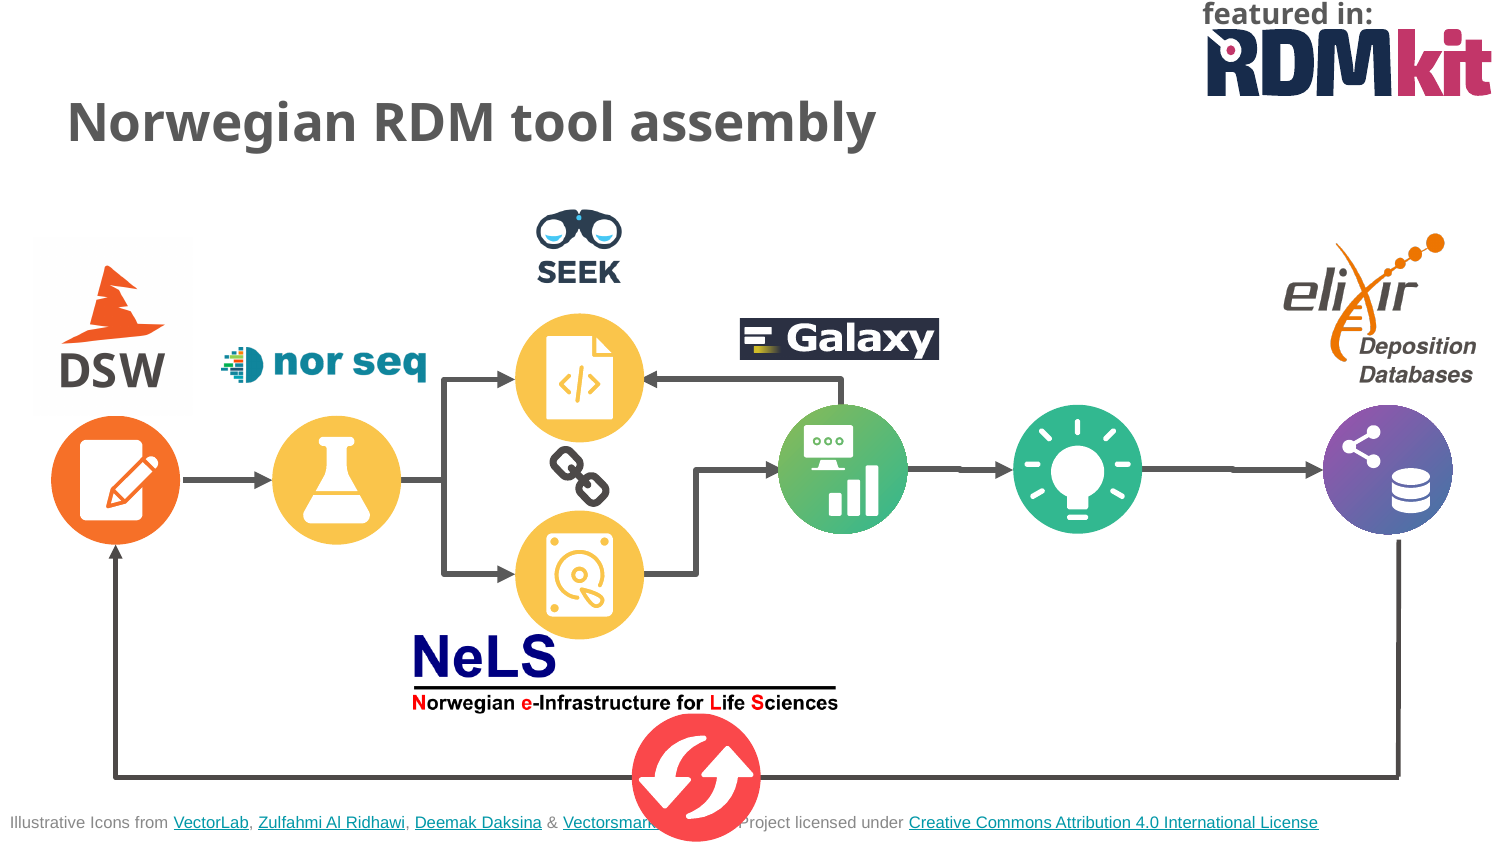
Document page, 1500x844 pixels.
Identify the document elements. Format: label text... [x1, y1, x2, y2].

text_box [515, 313, 645, 443]
text_box featured in: [1187, 0, 1500, 46]
text_box [1323, 405, 1453, 535]
text_box Illustrative Icons from VectorLab, Zulfahmi Al Ridhawi, Deemak Daksina & Vectorsmarket at Noun Project licensed under Creative Commons Attribution 4.0 International License [0, 780, 1394, 843]
text_box [1336, 46, 1392, 96]
picture [221, 347, 426, 383]
text_box [1398, 46, 1492, 96]
picture [413, 634, 838, 714]
text_box [1262, 46, 1314, 96]
text_box [272, 415, 402, 545]
picture [739, 318, 940, 360]
text_box [778, 404, 908, 534]
text_box [515, 510, 645, 640]
text_box [631, 714, 761, 842]
text_box [1013, 404, 1143, 534]
text_box [1207, 46, 1260, 96]
picture [523, 192, 634, 301]
text_box [549, 446, 610, 507]
text_box [1226, 46, 1236, 56]
text_box [51, 416, 181, 545]
text_box [1316, 46, 1335, 96]
title Norwegian RDM tool assembly [51, 72, 1449, 167]
picture [1277, 225, 1488, 390]
picture [33, 237, 193, 416]
